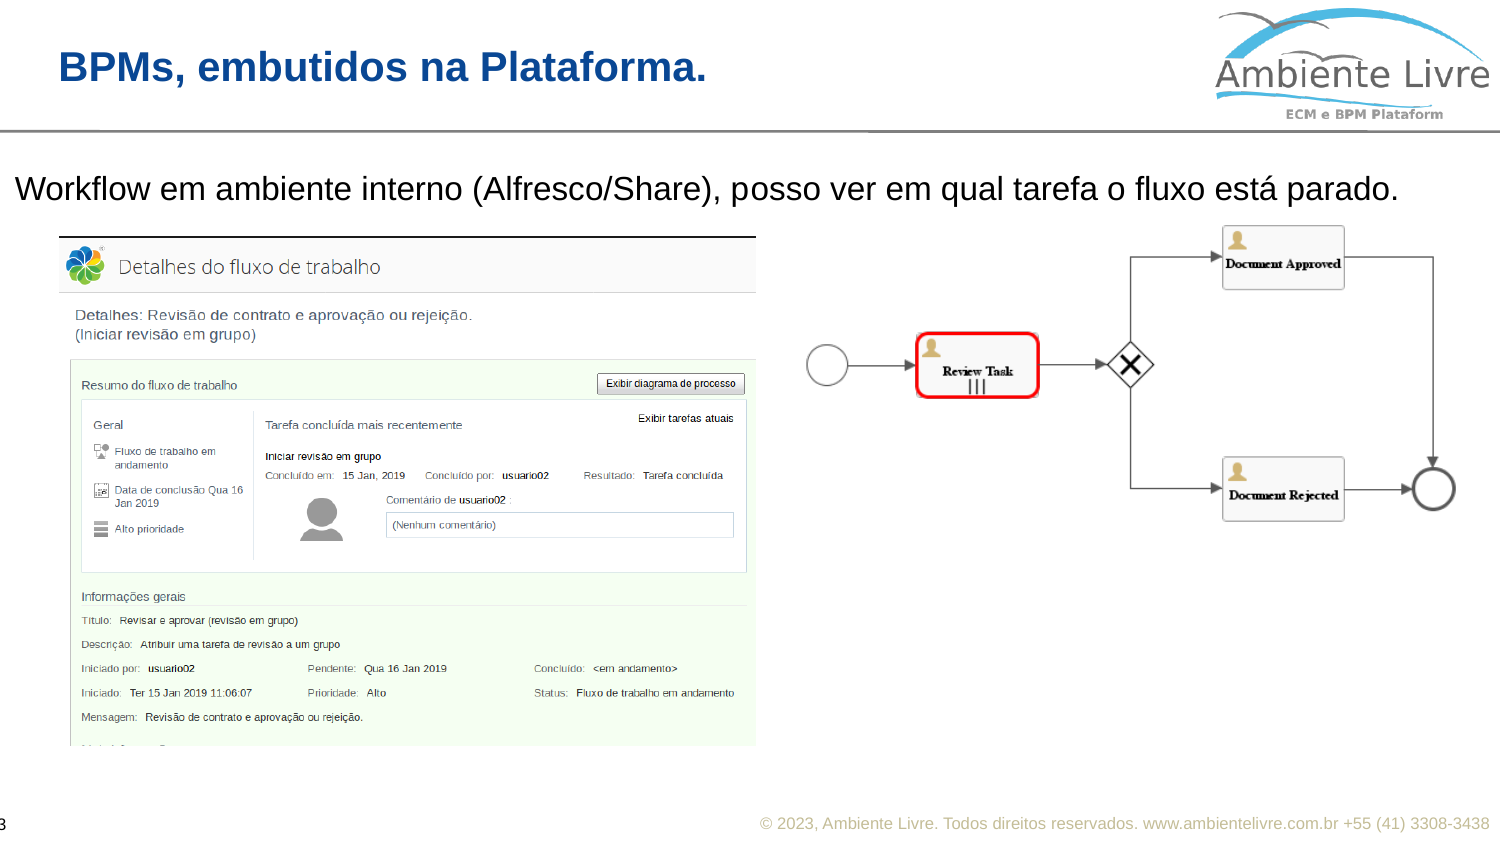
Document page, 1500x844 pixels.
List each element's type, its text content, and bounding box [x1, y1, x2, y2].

picture [59, 215, 1465, 750]
text_box Workflow em ambiente interno (Alfresco/Share), posso ver em qual tarefa o fluxo está parado. [0, 159, 1477, 215]
title BPMs, embutidos na Plataforma. [43, 8, 1127, 129]
picture [772, 8, 1489, 159]
